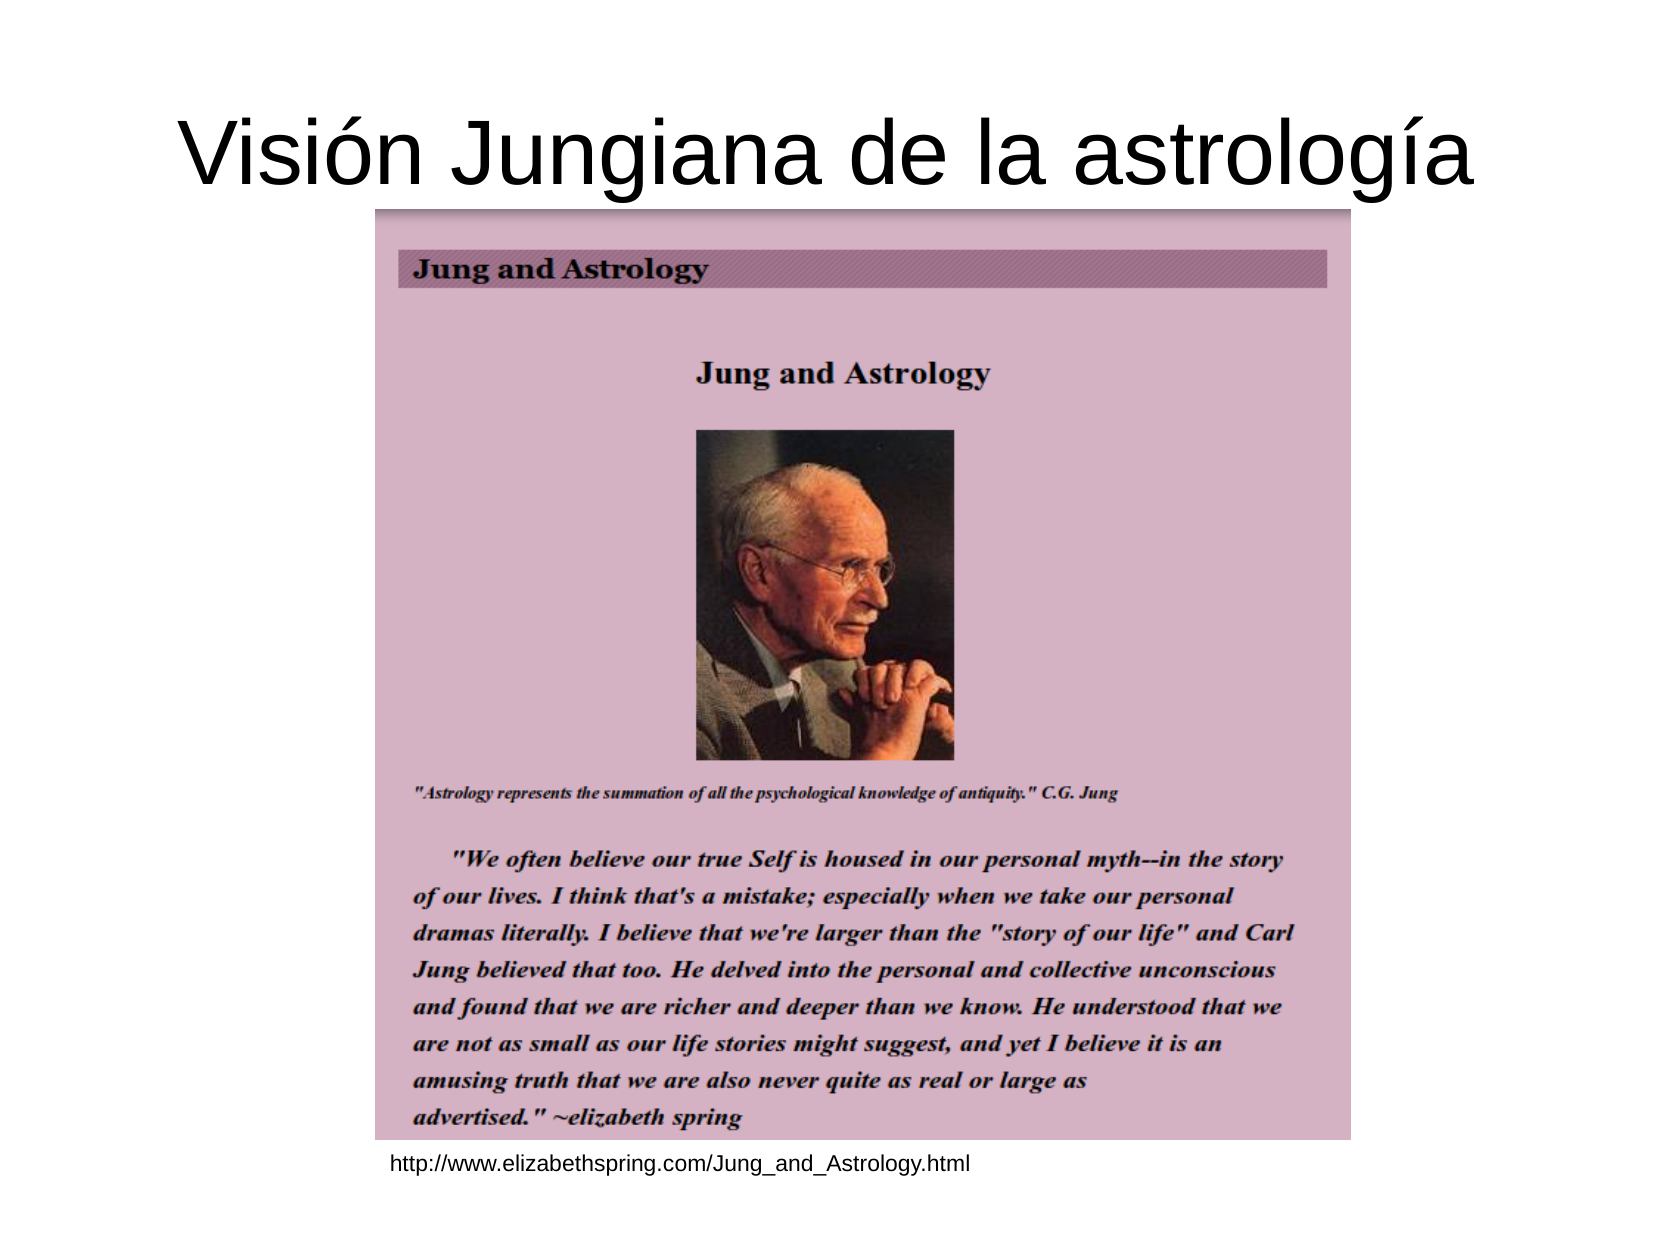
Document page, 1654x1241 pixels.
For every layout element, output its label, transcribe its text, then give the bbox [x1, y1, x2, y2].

title Visión Jungiana de la astrología [82, 49, 1571, 257]
picture [375, 209, 1351, 1141]
text_box http://www.elizabethspring.com/Jung_and_Astrology.html [375, 1143, 1351, 1201]
